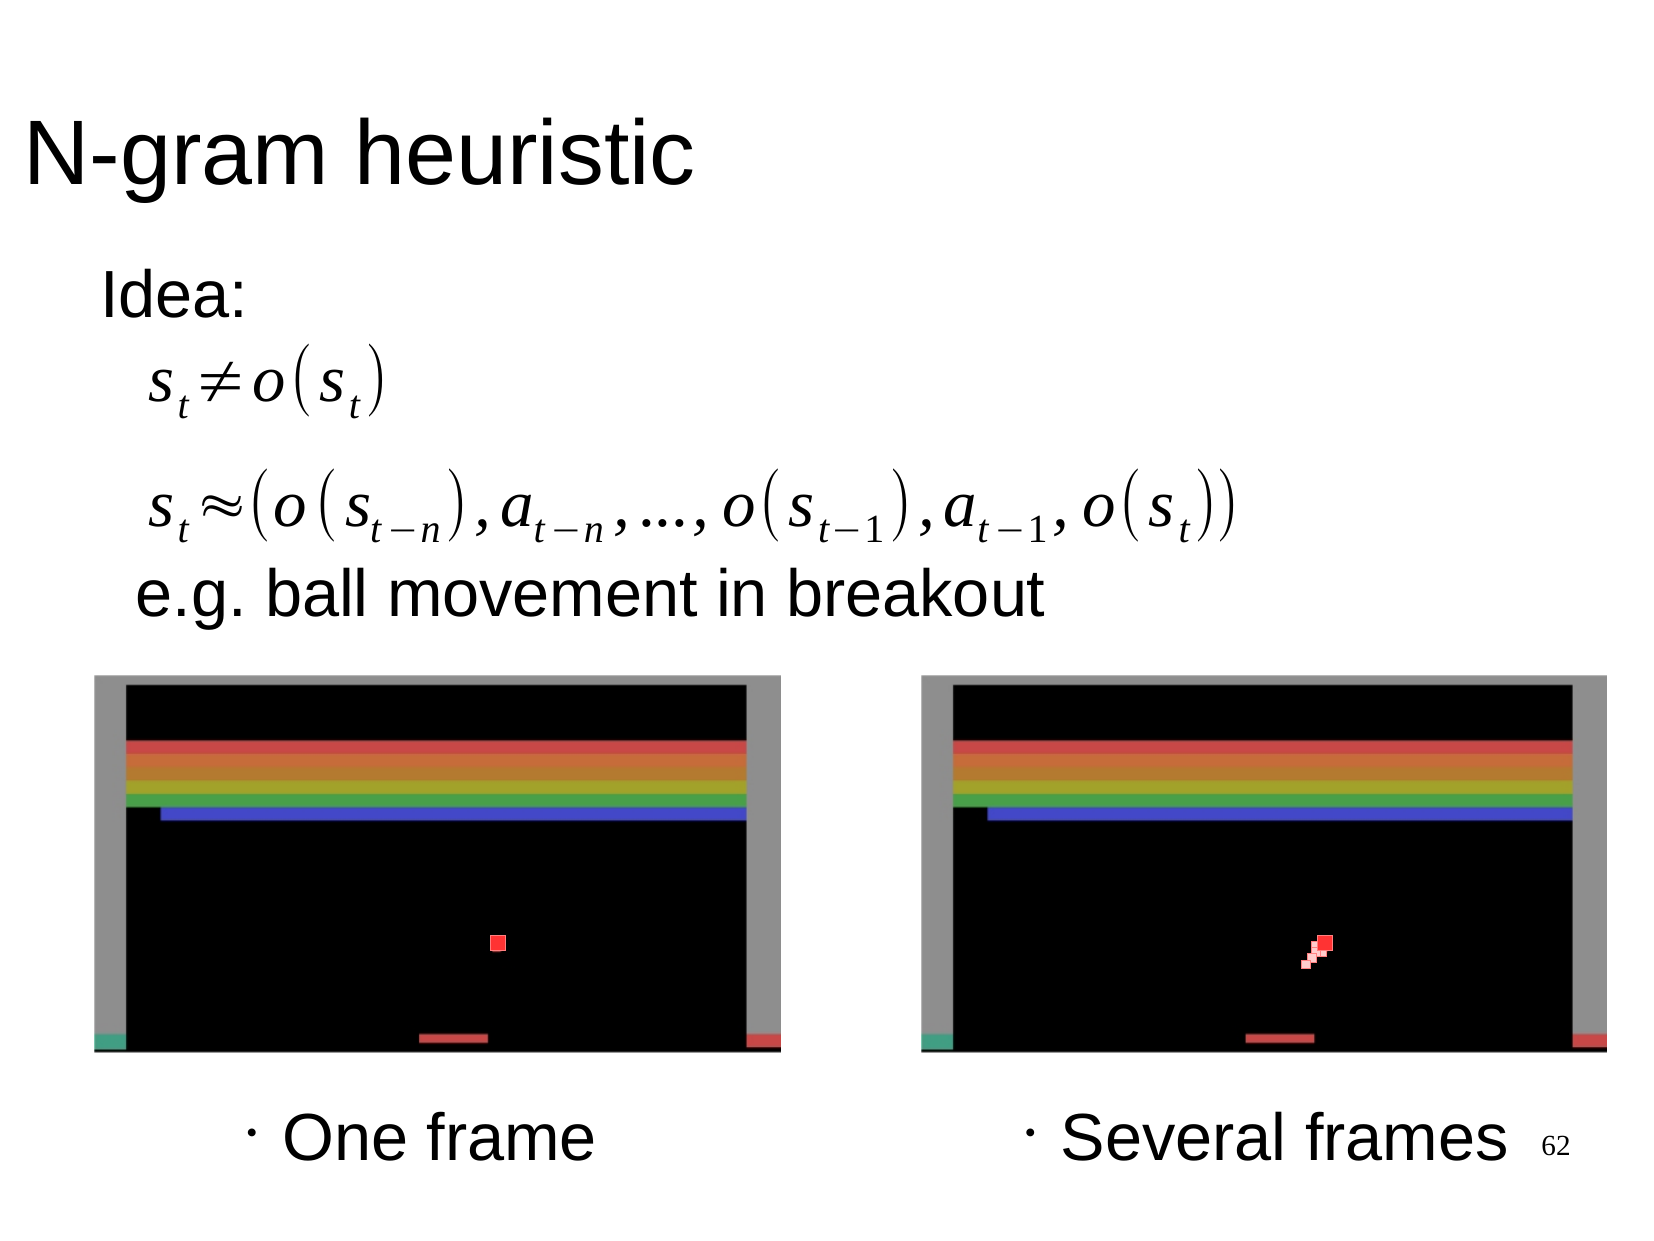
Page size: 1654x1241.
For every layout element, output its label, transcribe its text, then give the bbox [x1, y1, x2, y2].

text_box [490, 935, 506, 951]
chart [131, 463, 1256, 550]
text_box One frame [10, 1099, 837, 1175]
text_box Several frames [837, 1099, 1654, 1175]
picture [921, 675, 1607, 1053]
picture [94, 675, 781, 1053]
title N-gram heuristic [23, 49, 1512, 257]
text_box Idea: e.g. ball movement in breakout [64, 238, 1255, 649]
chart [131, 339, 403, 426]
text_box [1301, 935, 1333, 969]
